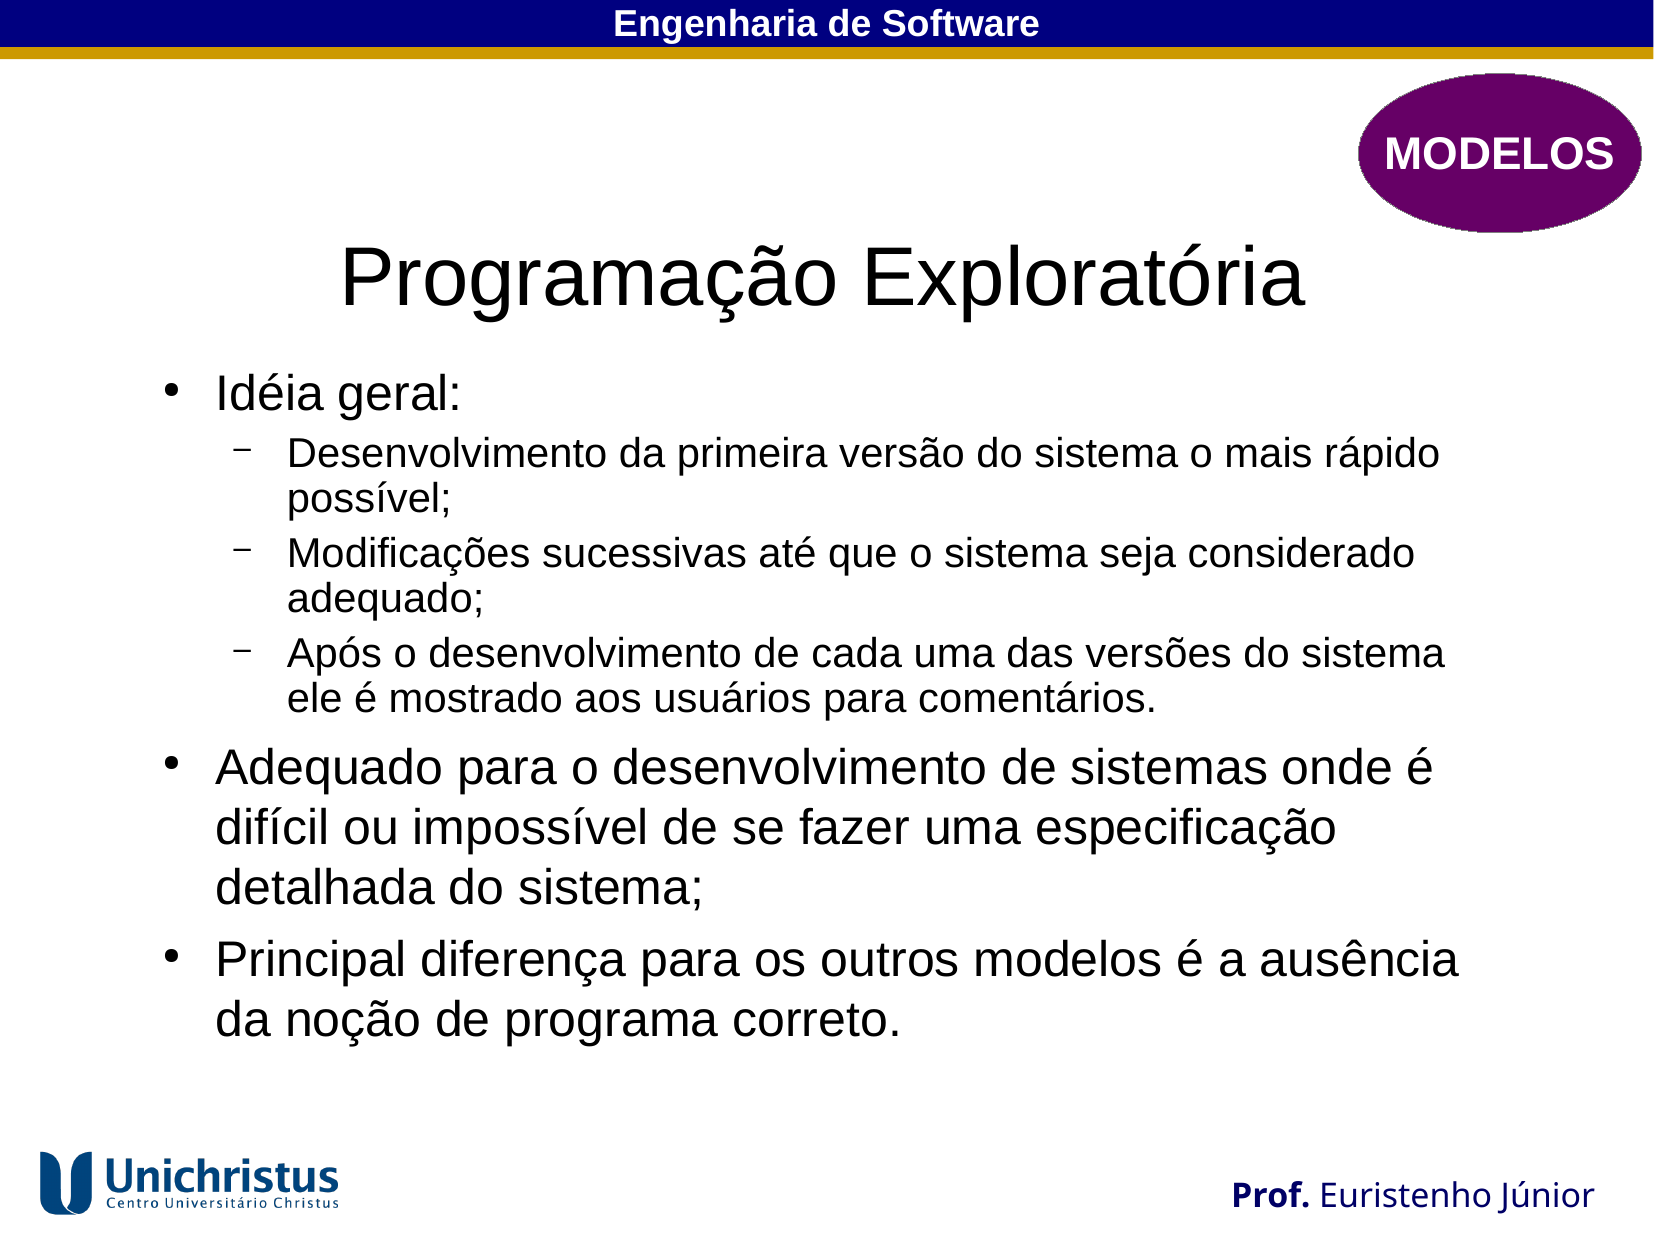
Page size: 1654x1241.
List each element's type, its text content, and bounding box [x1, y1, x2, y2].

title Programação Exploratória [129, 141, 1480, 330]
text_box Engenharia de Software [0, 0, 1654, 47]
text_box [0, 47, 1654, 60]
picture [35, 1148, 343, 1217]
text_box Prof. Euristenho Júnior [1216, 1163, 1654, 1224]
list Idéia geral: Desenvolvimento da primeira versão do sistema o mais rápido possível; Modificações sucessivas até que o sistema seja considerado adequado; Após o desenvolvimento de cada uma das versões do sistema ele é mostrado aos usuários para comentários. Adequado para o desenvolvimento de sistemas onde é difícil ou impossível de se fazer uma especificação detalhada do sistema; Principal diferença para os outros modelos é a ausência da noção de programa correto. [129, 359, 1480, 1102]
text_box MODELOS [1360, 73, 1642, 233]
